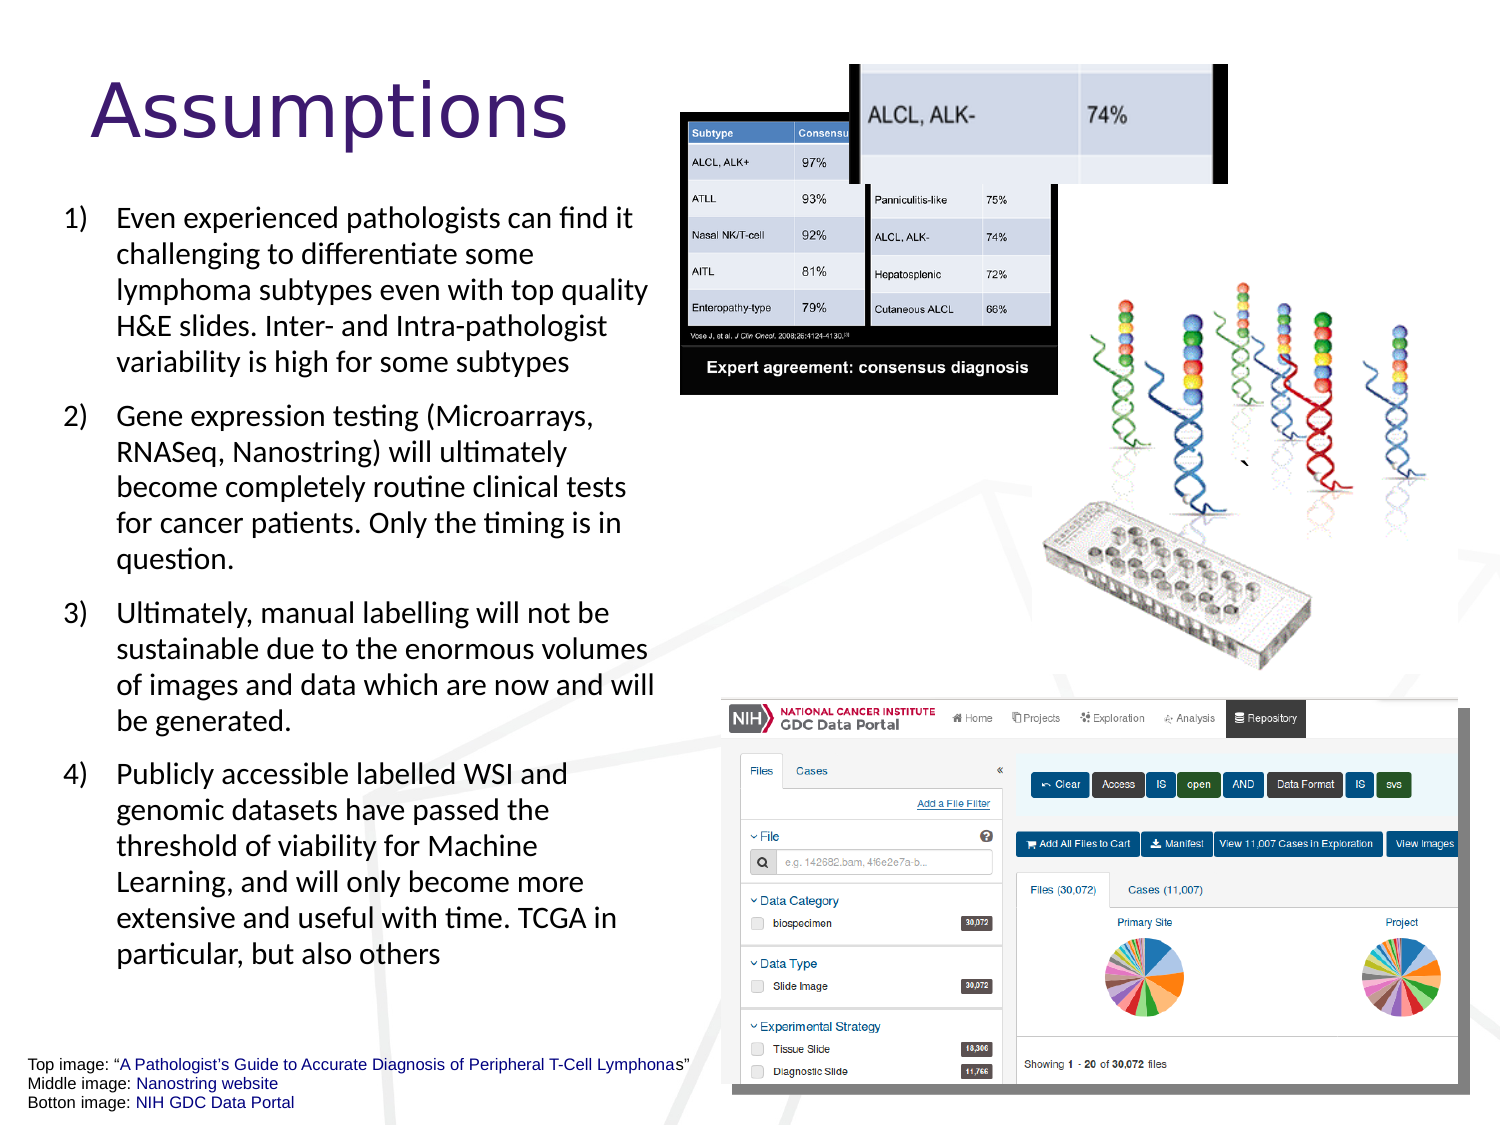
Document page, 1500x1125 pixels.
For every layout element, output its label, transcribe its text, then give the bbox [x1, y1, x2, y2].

title Assumptions [75, 45, 1423, 171]
list Even experienced pathologists can find it challenging to differentiate some lymphoma subtypes even with top quality H&E slides. Inter- and Intra-pathologist variability is high for some subtypes Gene expression testing (Microarrays, RNASeq, Nanostring) will ultimately become completely routine clinical tests for cancer patients. Only the timing is in question. Ultimately, manual labelling will not be sustainable due to the enormous volumes of images and data which are now and will be generated. Publicly accessible labelled WSI and genomic datasets have passed the threshold of viability for Machine Learning, and will only become more extensive and useful with time. TCGA in particular, but also others [45, 200, 657, 1047]
text_box Top image: “A Pathologist’s Guide to Accurate Diagnosis of Peripheral T-Cell Lymphonas” Middle image: Nanostring website Botton image: NIH GDC Data Portal [12, 1047, 1163, 1120]
picture [0, 0, 1500, 1125]
